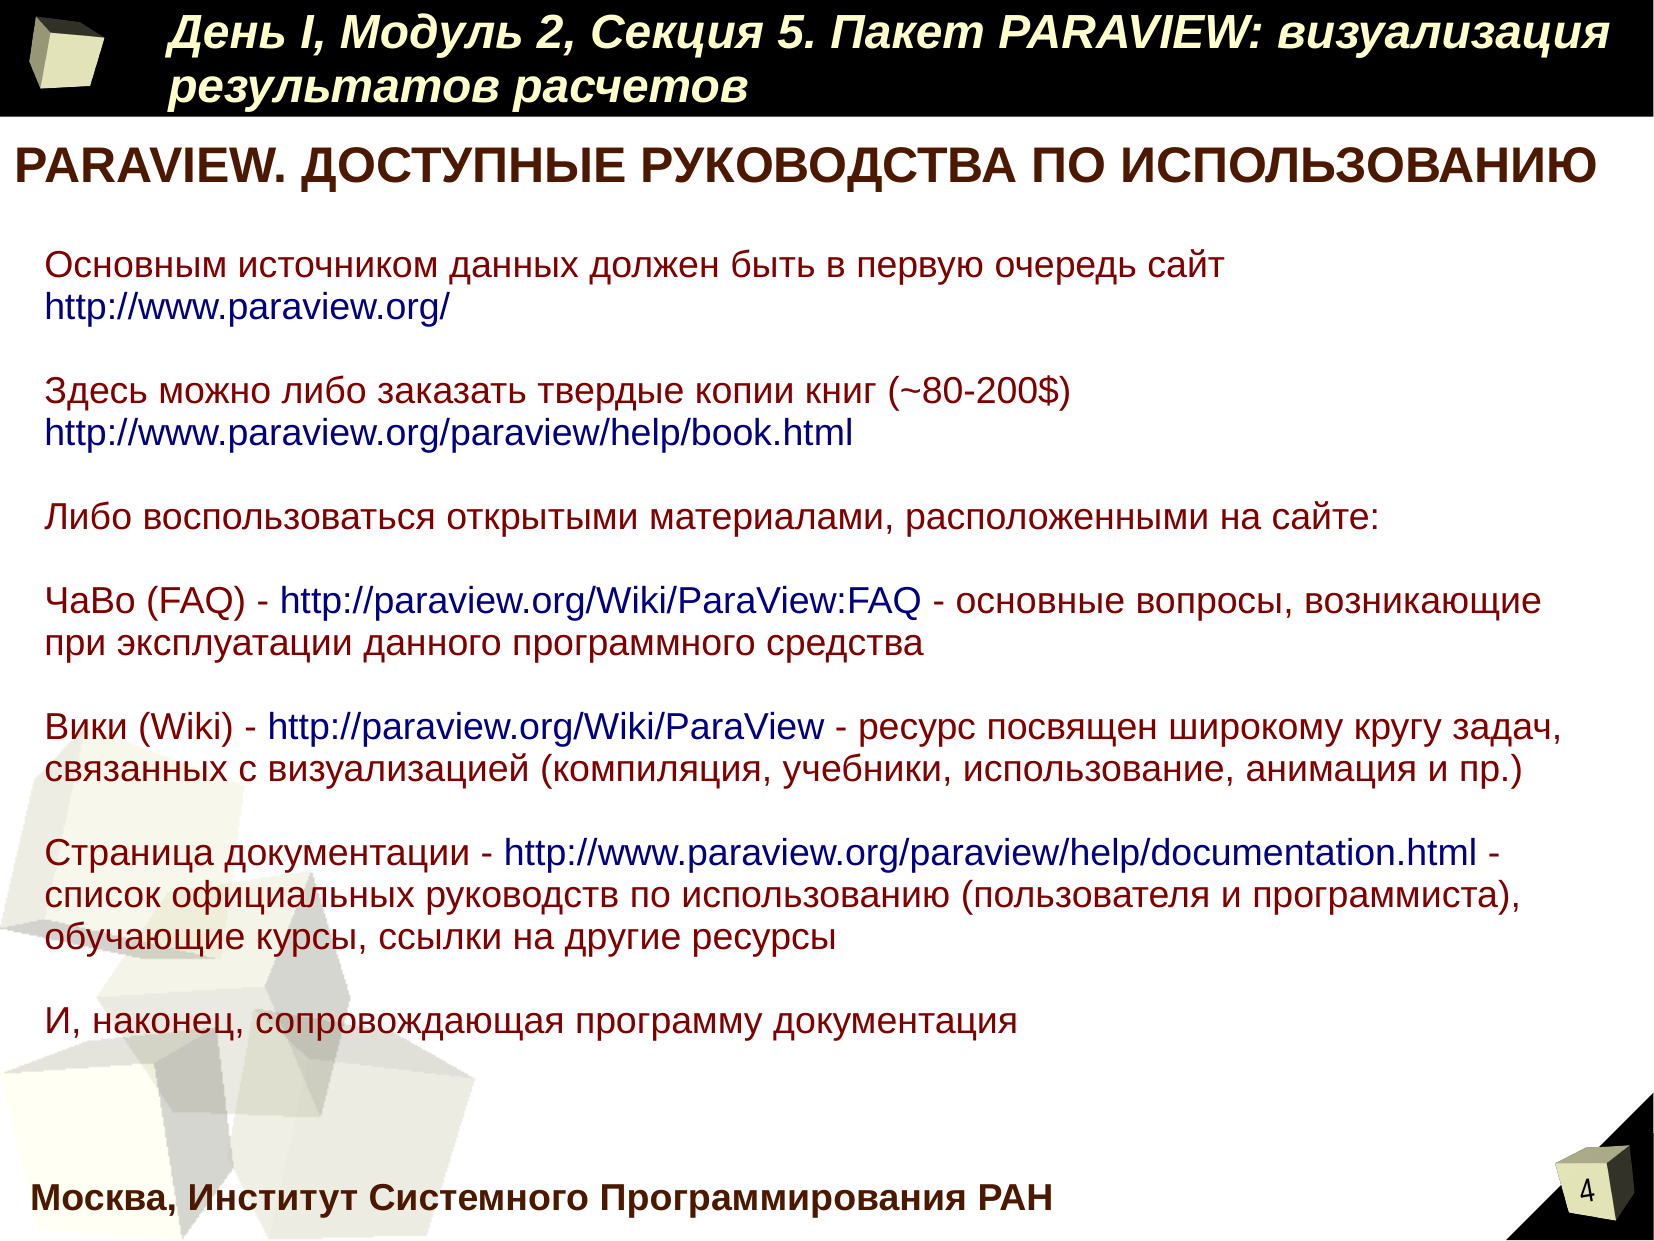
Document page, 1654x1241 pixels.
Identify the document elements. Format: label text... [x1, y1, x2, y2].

picture [0, 726, 477, 1241]
picture [464, 1193, 472, 1198]
text_box PARAVIEW. ДОСТУПНЫЕ РУКОВОДСТВА ПО ИСПОЛЬЗОВАНИЮ [0, 130, 1654, 211]
text_box Основным источником данных должен быть в первую очередь сайт http://www.paraview.org/ Здесь можно либо заказать твердые копии книг (~80-200$) http://www.paraview.org/paraview/help/book.html Либо воспользоваться открытыми материалами, расположенными на сайте: ЧаВо (FAQ) - http://paraview.org/Wiki/ParaView:FAQ - основные вопросы, возникающие при эксплуатации данного программного средства Вики (Wiki) - http://paraview.org/Wiki/ParaView - ресурс посвящен широкому кругу задач, связанных с визуализацией (компиляция, учебники, использование, анимация и пр.) Страница документации - http://www.paraview.org/paraview/help/documentation.html - список официальных руководств по использованию (пользователя и программиста), обучающие курсы, ссылки на другие ресурсы И, наконец, сопровождающая программу документация [29, 236, 1625, 1049]
